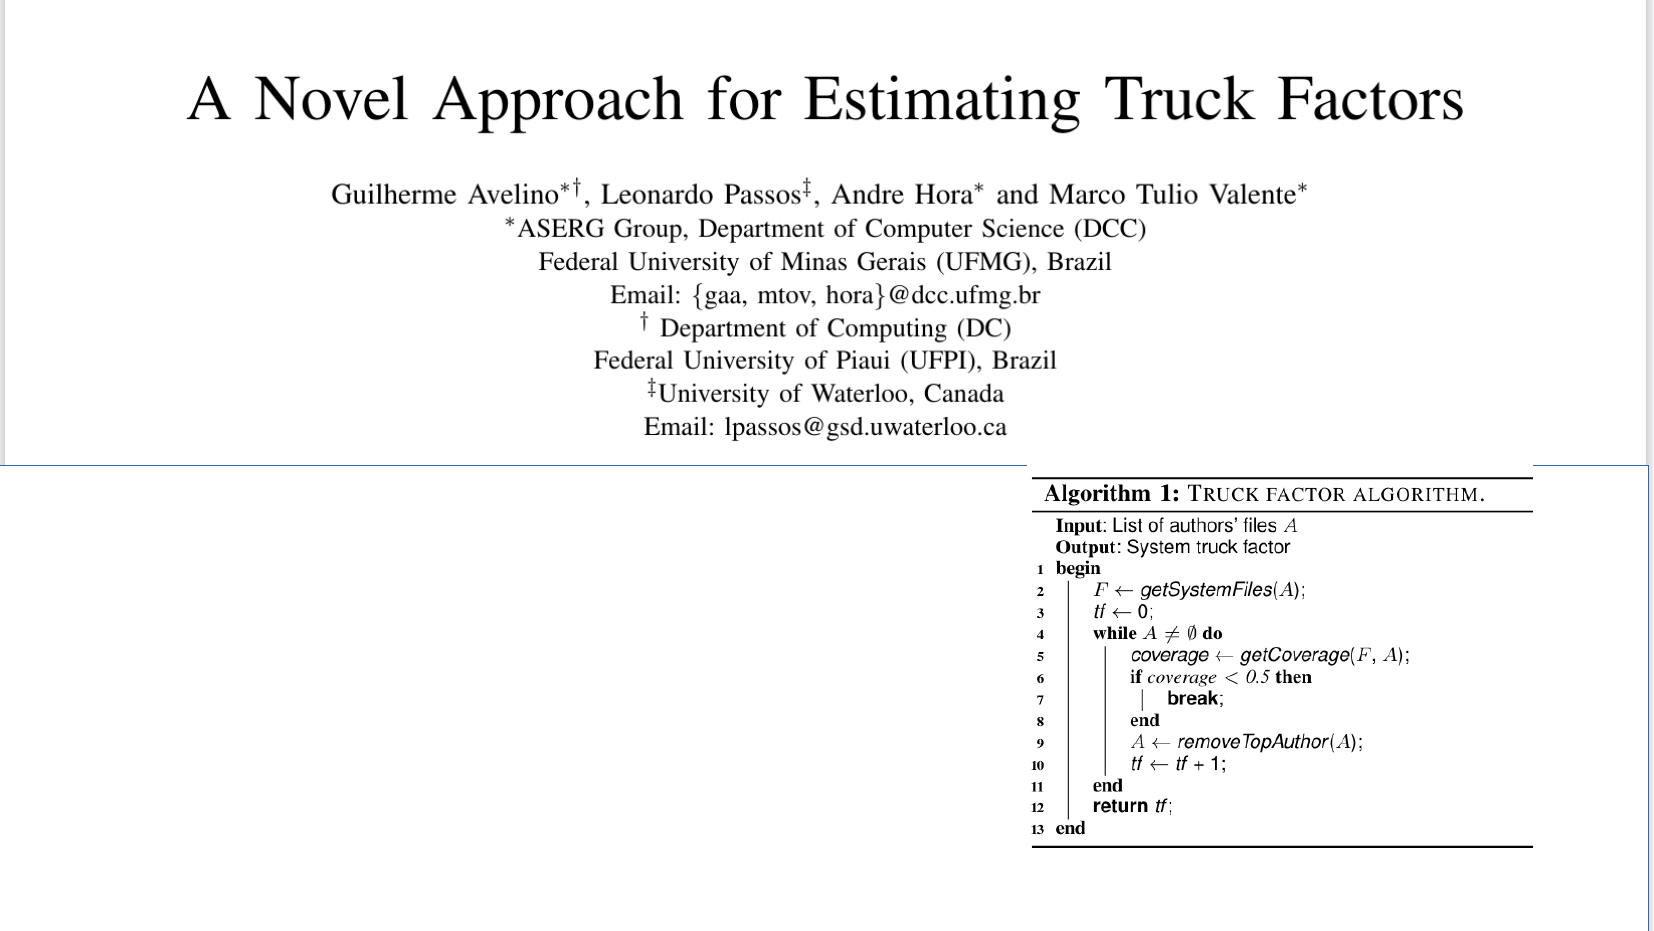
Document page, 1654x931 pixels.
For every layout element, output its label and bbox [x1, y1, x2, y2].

text_box [0, 465, 1649, 931]
picture [0, 0, 1654, 931]
